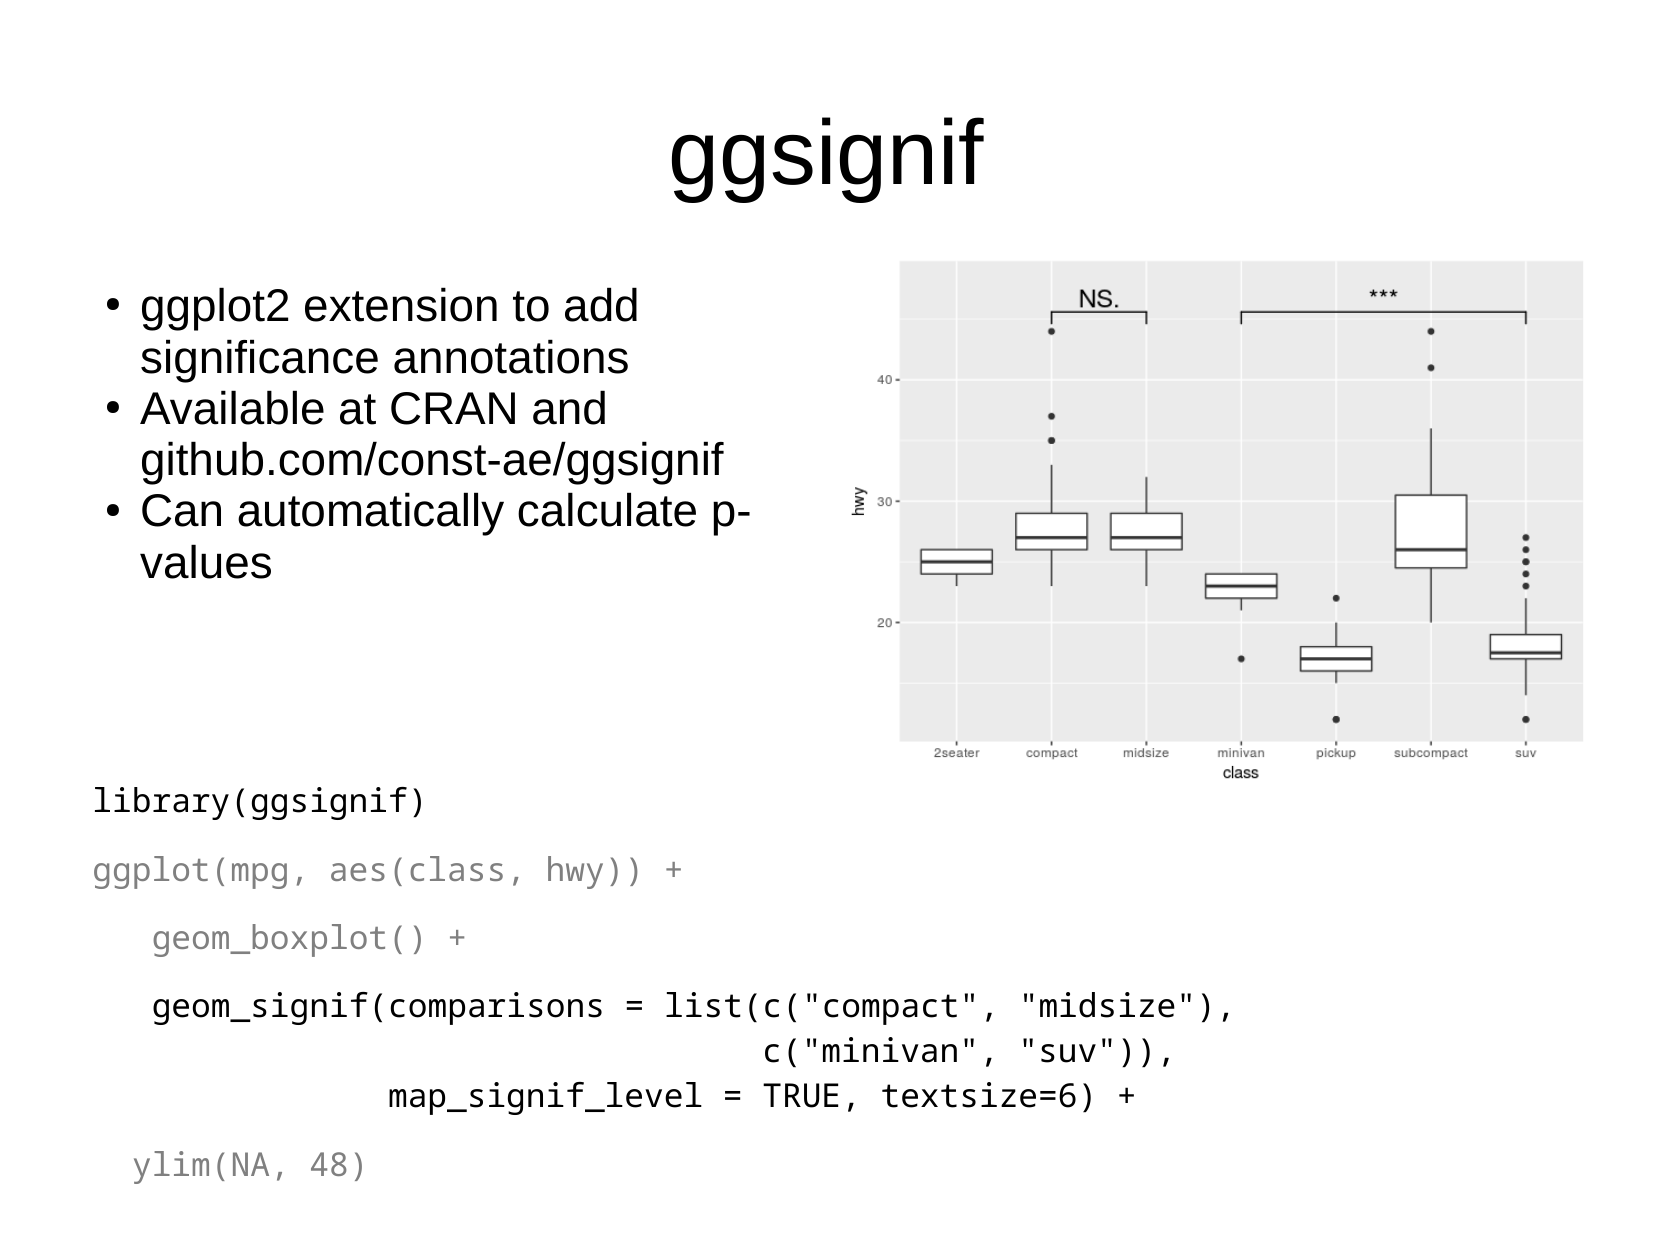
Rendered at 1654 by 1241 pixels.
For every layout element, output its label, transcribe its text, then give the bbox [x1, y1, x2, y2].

title ggsignif [82, 49, 1571, 257]
list library(ggsignif) ggplot(mpg, aes(class, hwy)) + geom_boxplot() + geom_signif(comparisons = list(c("compact", "midsize"), c("minivan", "suv")), map_signif_level = TRUE, textsize=6) + ylim(NA, 48) [92, 777, 1594, 1187]
text_box ggplot2 extension to add significance annotations Available at CRAN and github.com/const-ae/ggsignif Can automatically calculate p-values [90, 273, 826, 717]
picture [844, 253, 1591, 777]
